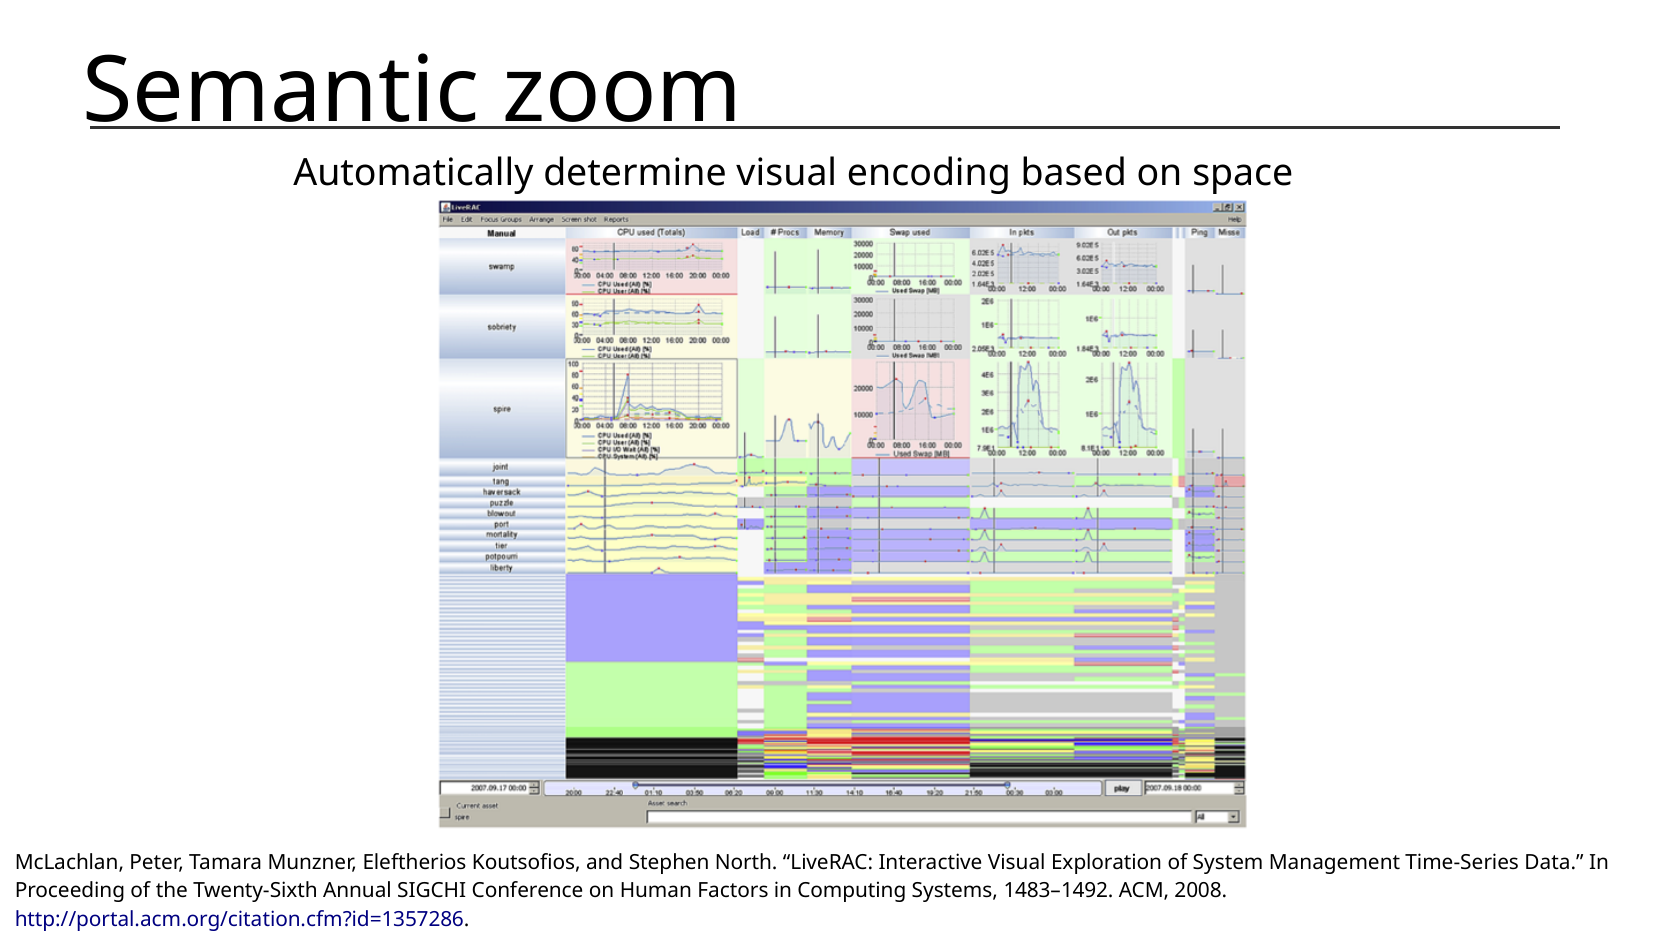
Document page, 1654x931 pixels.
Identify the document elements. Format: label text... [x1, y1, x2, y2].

title Semantic zoom [82, 32, 1571, 140]
text_box McLachlan, Peter, Tamara Munzner, Eleftherios Koutsofios, and Stephen North. “LiveRAC: Interactive Visual Exploration of System Management Time-Series Data.” In Proceeding of the Twenty-Sixth Annual SIGCHI Conference on Human Factors in Computing Systems, 1483–1492. ACM, 2008. http://portal.acm.org/citation.cfm?id=1357286. [0, 840, 1654, 930]
text_box Automatically determine visual encoding based on space [278, 138, 1358, 199]
picture [427, 199, 1257, 840]
